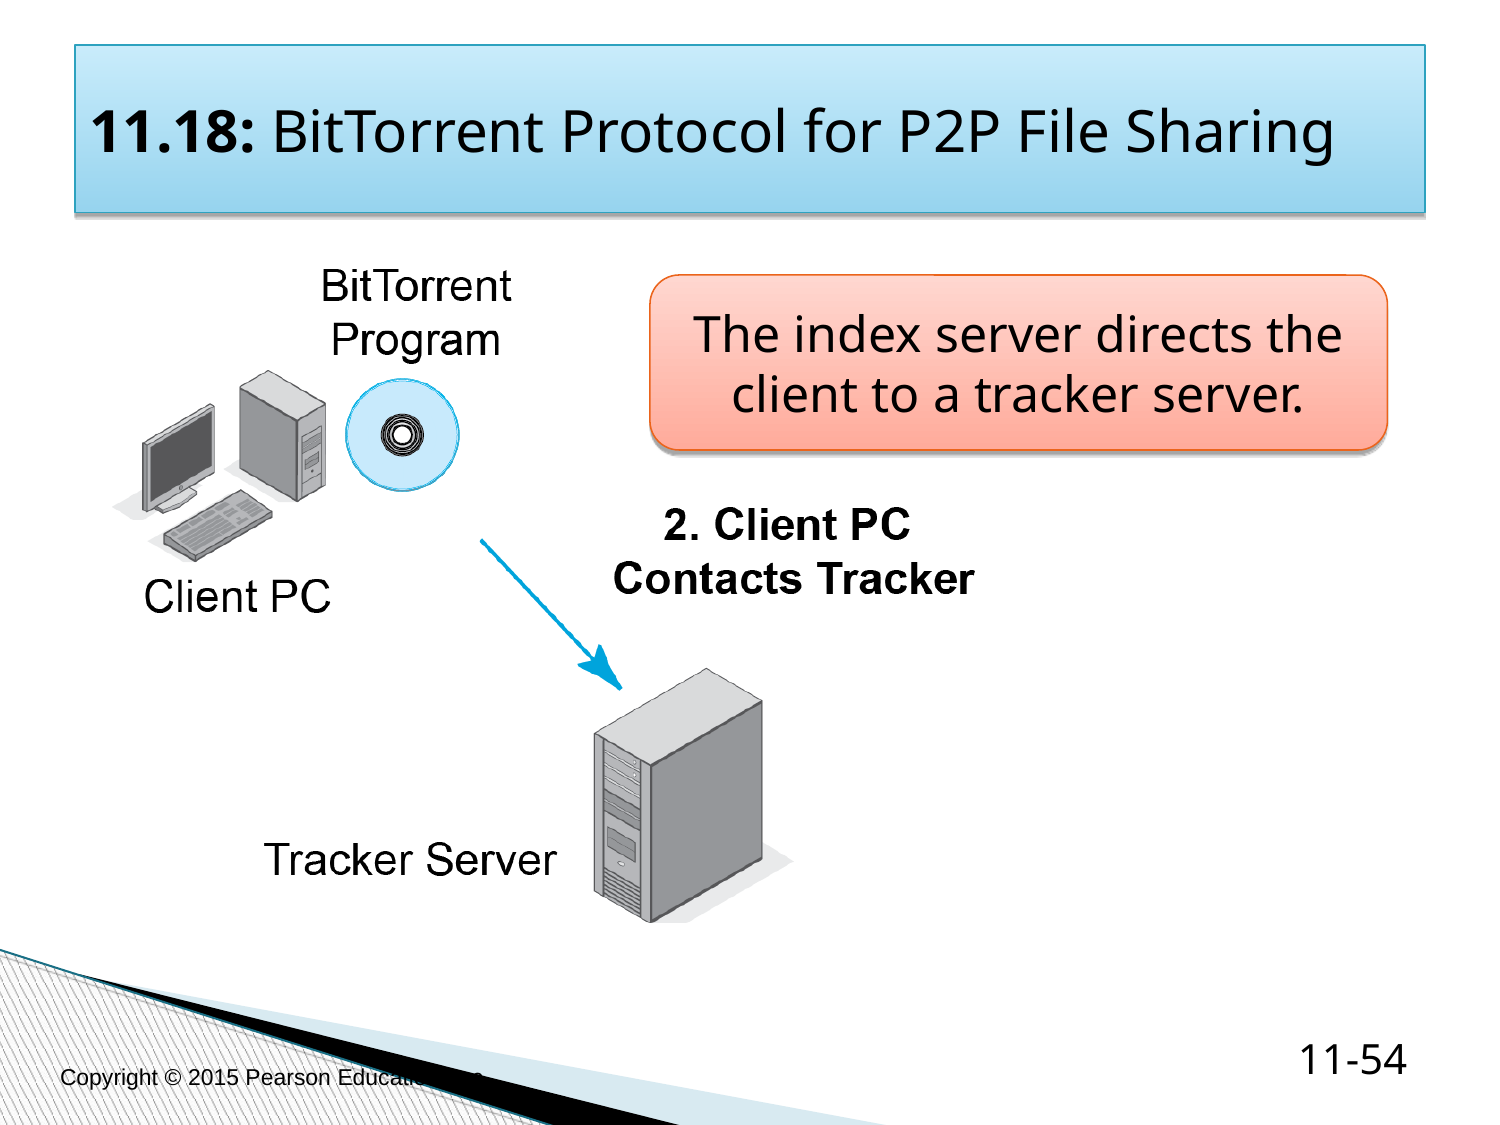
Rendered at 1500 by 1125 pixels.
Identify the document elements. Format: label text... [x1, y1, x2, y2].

title 11.18: BitTorrent Protocol for P2P File Sharing [75, 45, 1425, 213]
text_box The index server directs the client to a tracker server. [649, 274, 1388, 451]
footer Copyright © 2015 Pearson Education, Inc. [37, 1050, 513, 1098]
slide_number 11-<number> [1250, 1037, 1423, 1098]
picture [0, 952, 543, 1125]
picture [112, 262, 975, 923]
